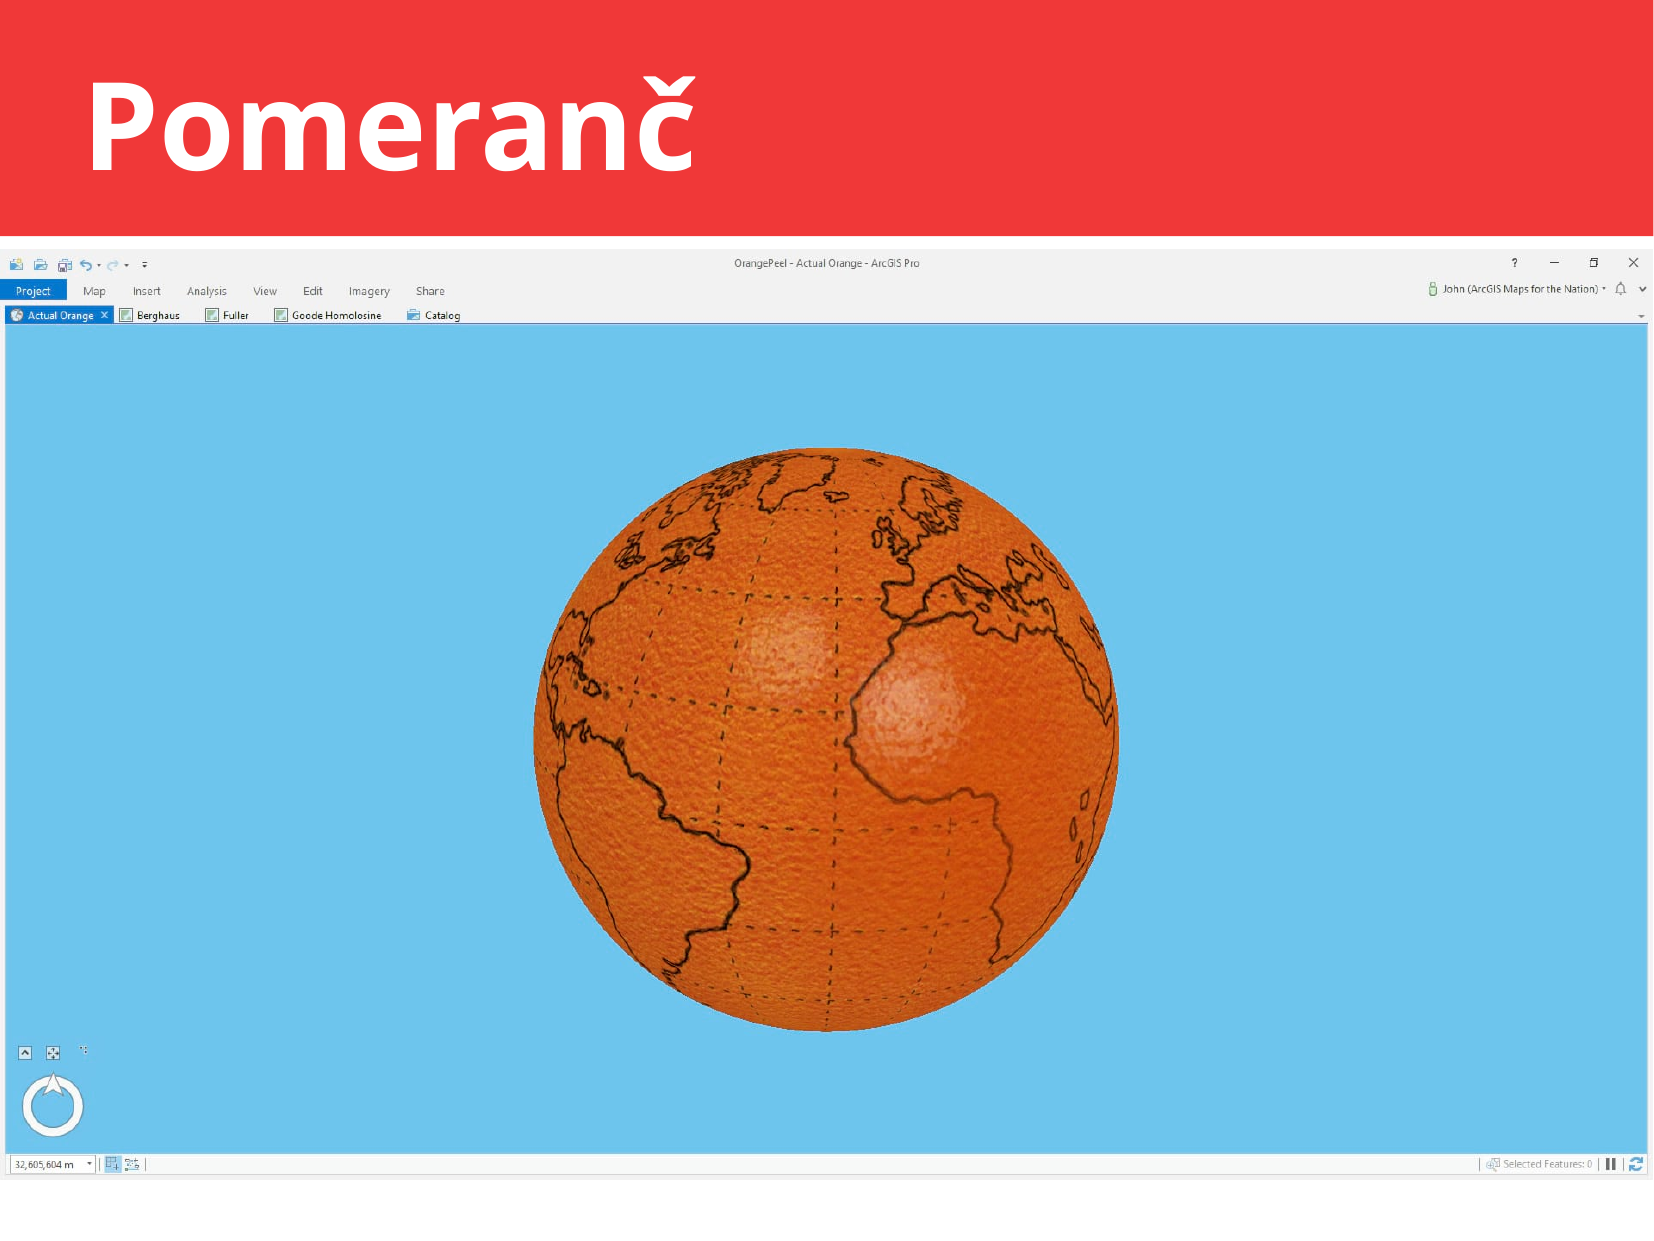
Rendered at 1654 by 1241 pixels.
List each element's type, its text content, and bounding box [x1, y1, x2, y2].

picture [0, 249, 1653, 1180]
title Pomeranč [82, 19, 1571, 227]
